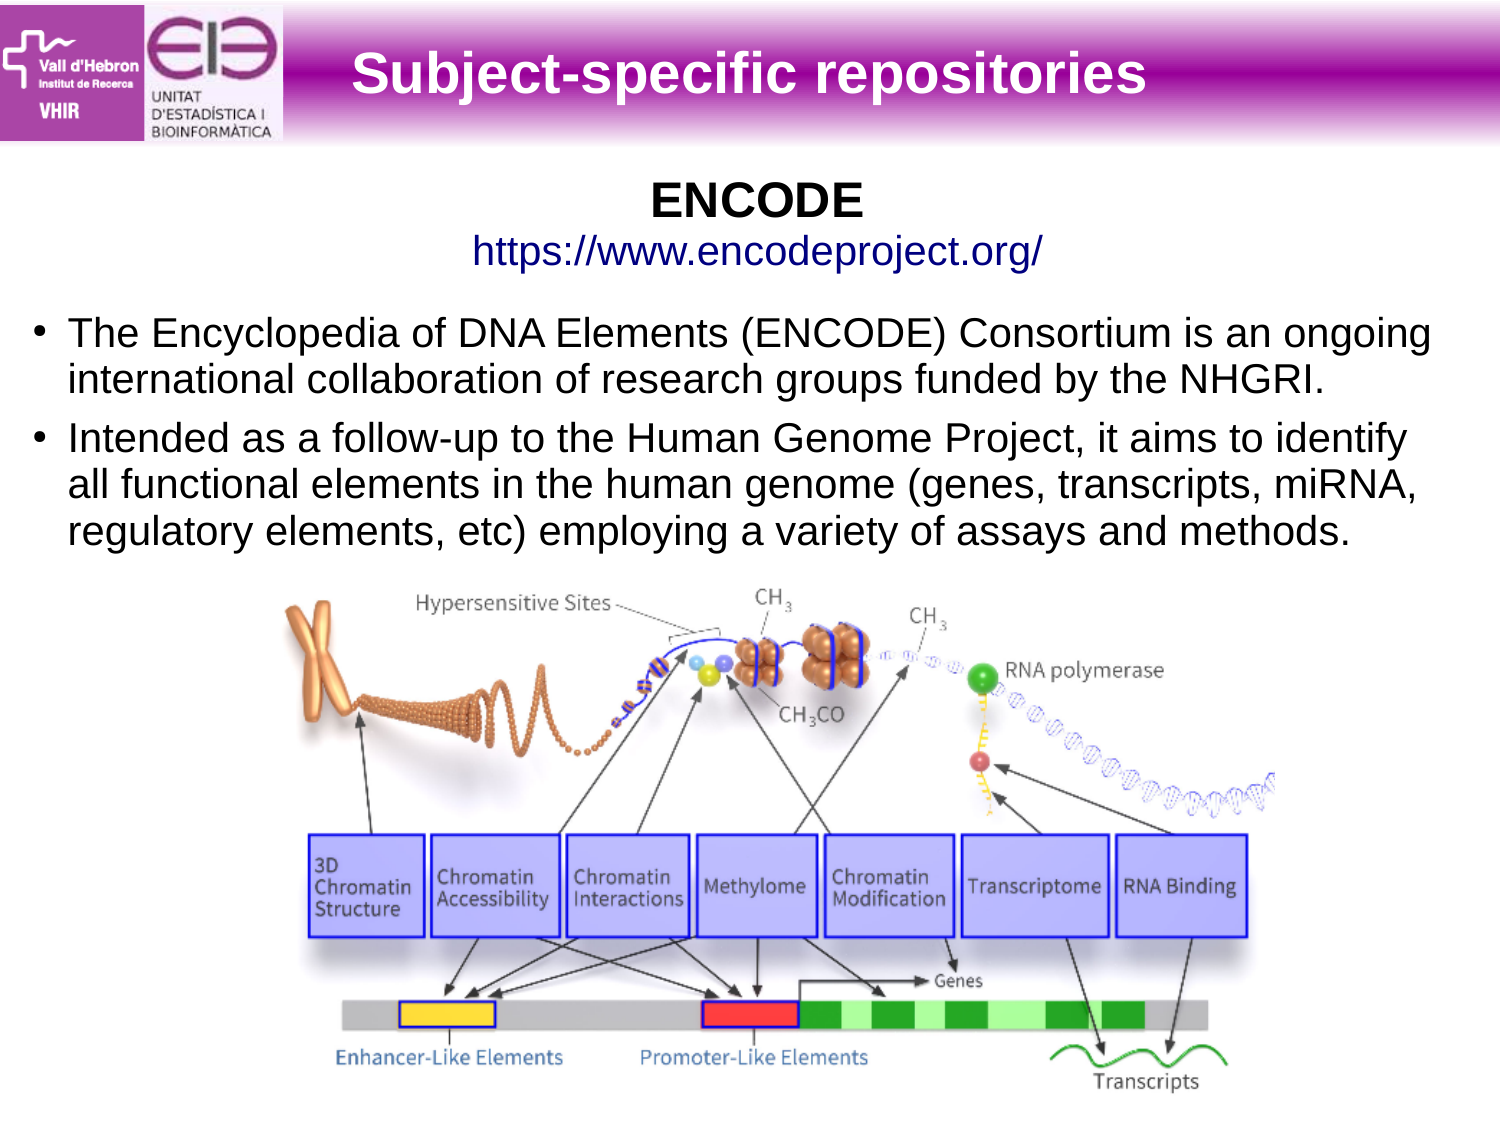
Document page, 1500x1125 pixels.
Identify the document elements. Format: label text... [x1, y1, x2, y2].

picture [0, 5, 284, 141]
text_box ENCODE https://www.encodeproject.org/ [150, 164, 1366, 301]
text_box Subject-specific repositories [0, 0, 1500, 148]
text_box The Encyclopedia of DNA Elements (ENCODE) Consortium is an ongoing international collaboration of research groups funded by the NHGRI. Intended as a follow-up to the Human Genome Project, it aims to identify all functional elements in the human genome (genes, transcripts, miRNA, regulatory elements, etc) employing a variety of assays and methods. [17, 301, 1456, 563]
picture [275, 585, 1276, 1096]
